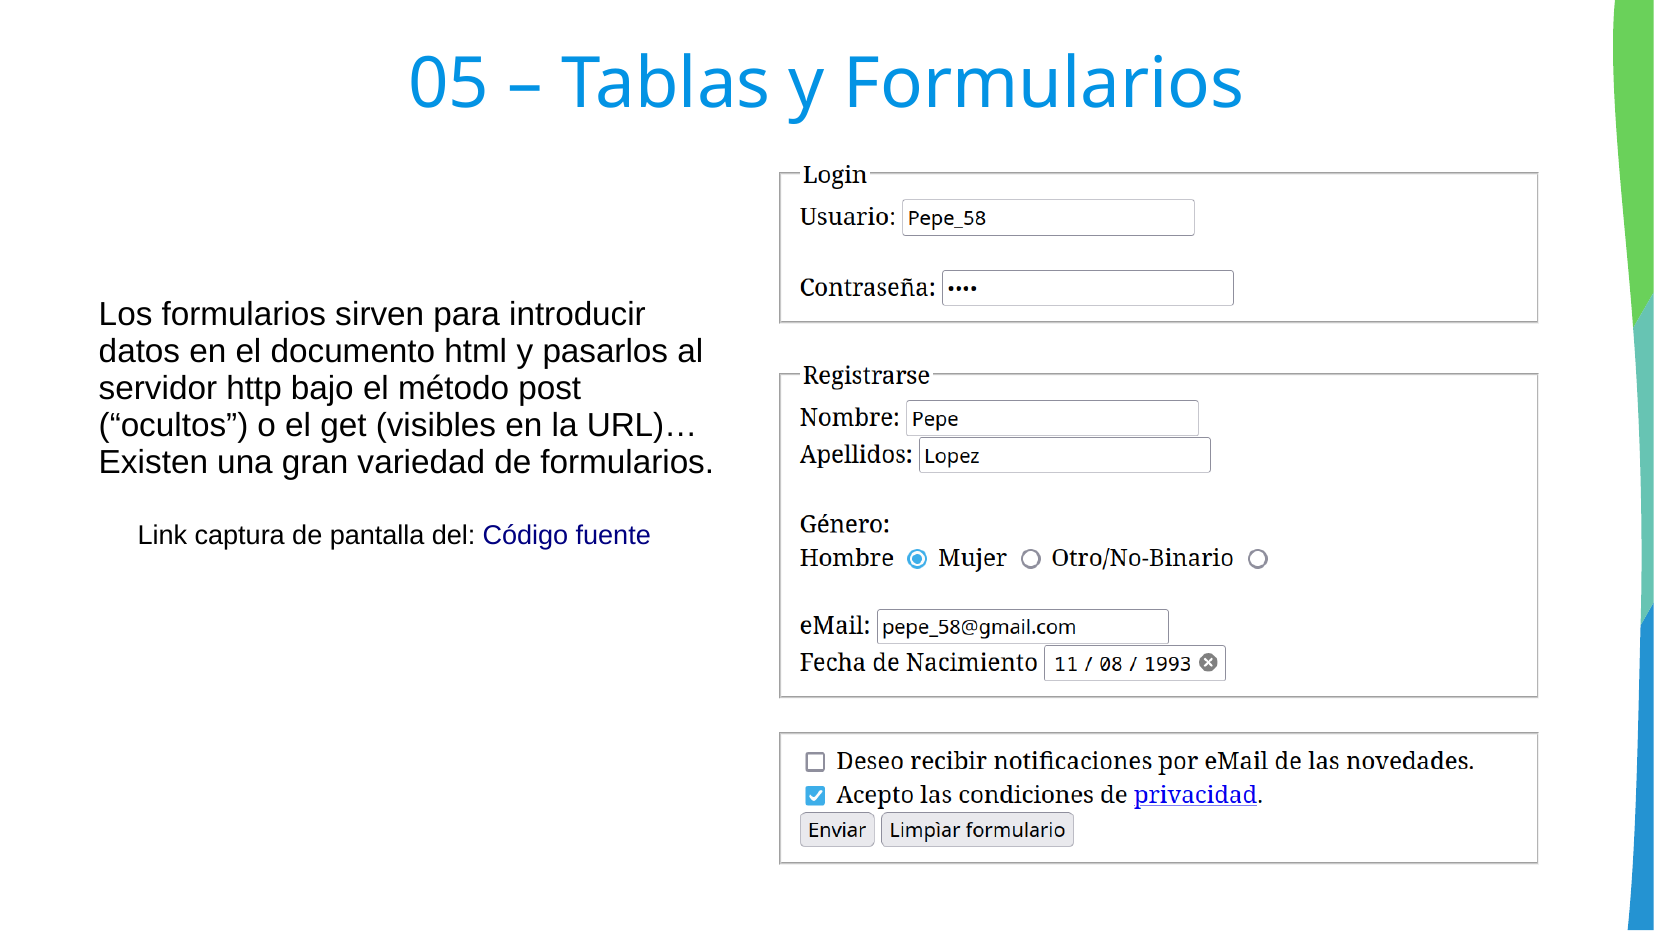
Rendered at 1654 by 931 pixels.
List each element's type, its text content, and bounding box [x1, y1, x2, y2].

text_box Los formularios sirven para introducir datos en el documento html y pasarlos al servidor http bajo el método post (“ocultos”) o el get (visibles en la URL)… Existen una gran variedad de formularios. [83, 288, 748, 755]
picture [768, 144, 1551, 870]
text_box 05 – Tablas y Formularios [0, 29, 1654, 130]
text_box Link captura de pantalla del: Código fuente [113, 512, 675, 570]
